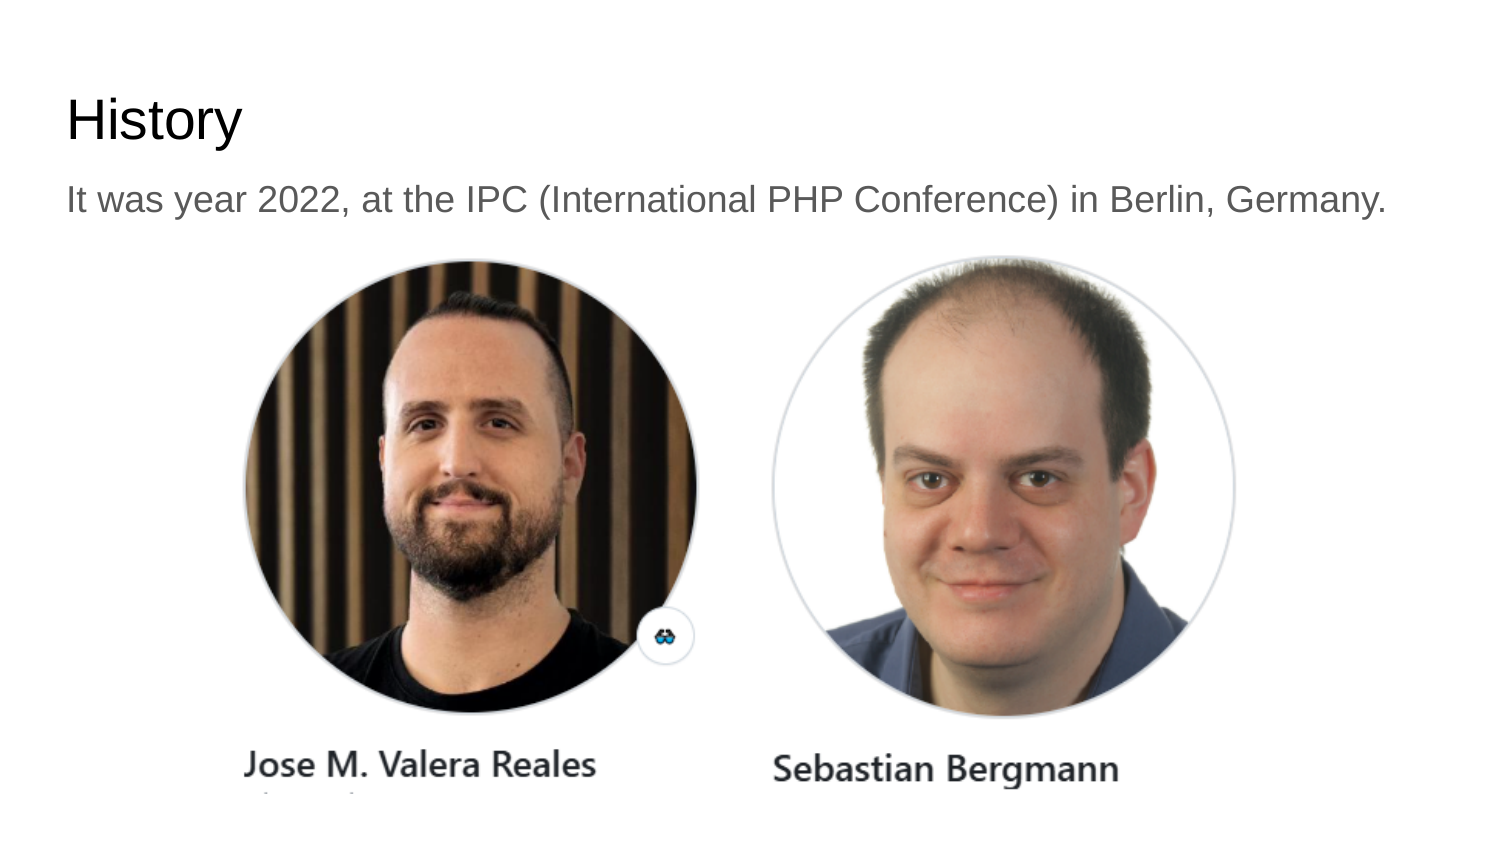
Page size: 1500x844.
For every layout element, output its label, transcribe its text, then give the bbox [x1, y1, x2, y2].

picture [200, 251, 712, 794]
picture [736, 251, 1255, 794]
title History [51, 72, 1449, 157]
list It was year 2022, at the IPC (International PHP Conference) in Berlin, Germany. [51, 157, 1449, 252]
